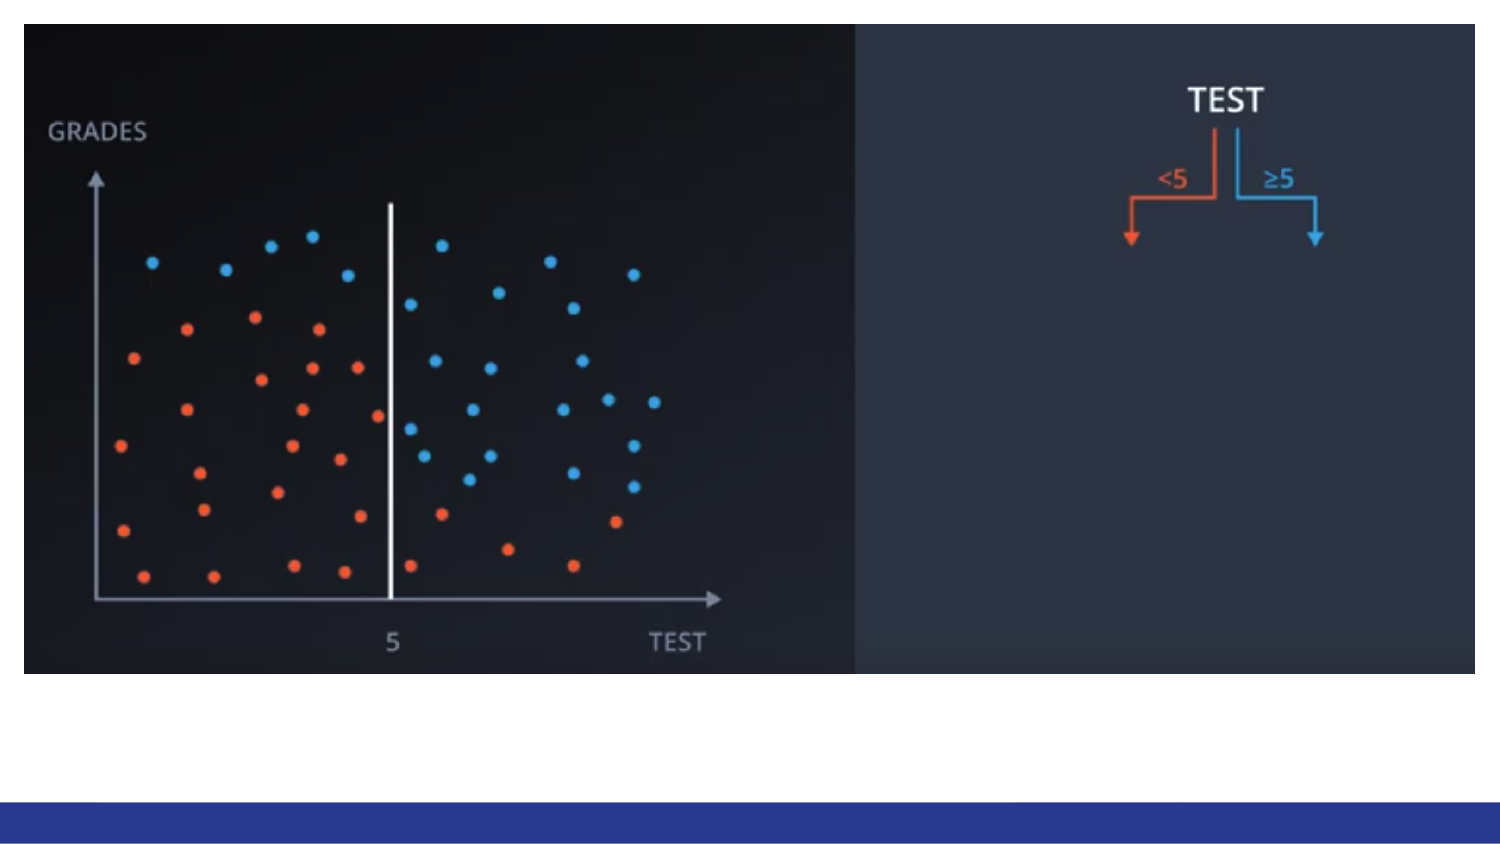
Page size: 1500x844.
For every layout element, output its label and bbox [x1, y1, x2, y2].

text_box [97, 638, 1500, 803]
picture [24, 24, 1475, 674]
